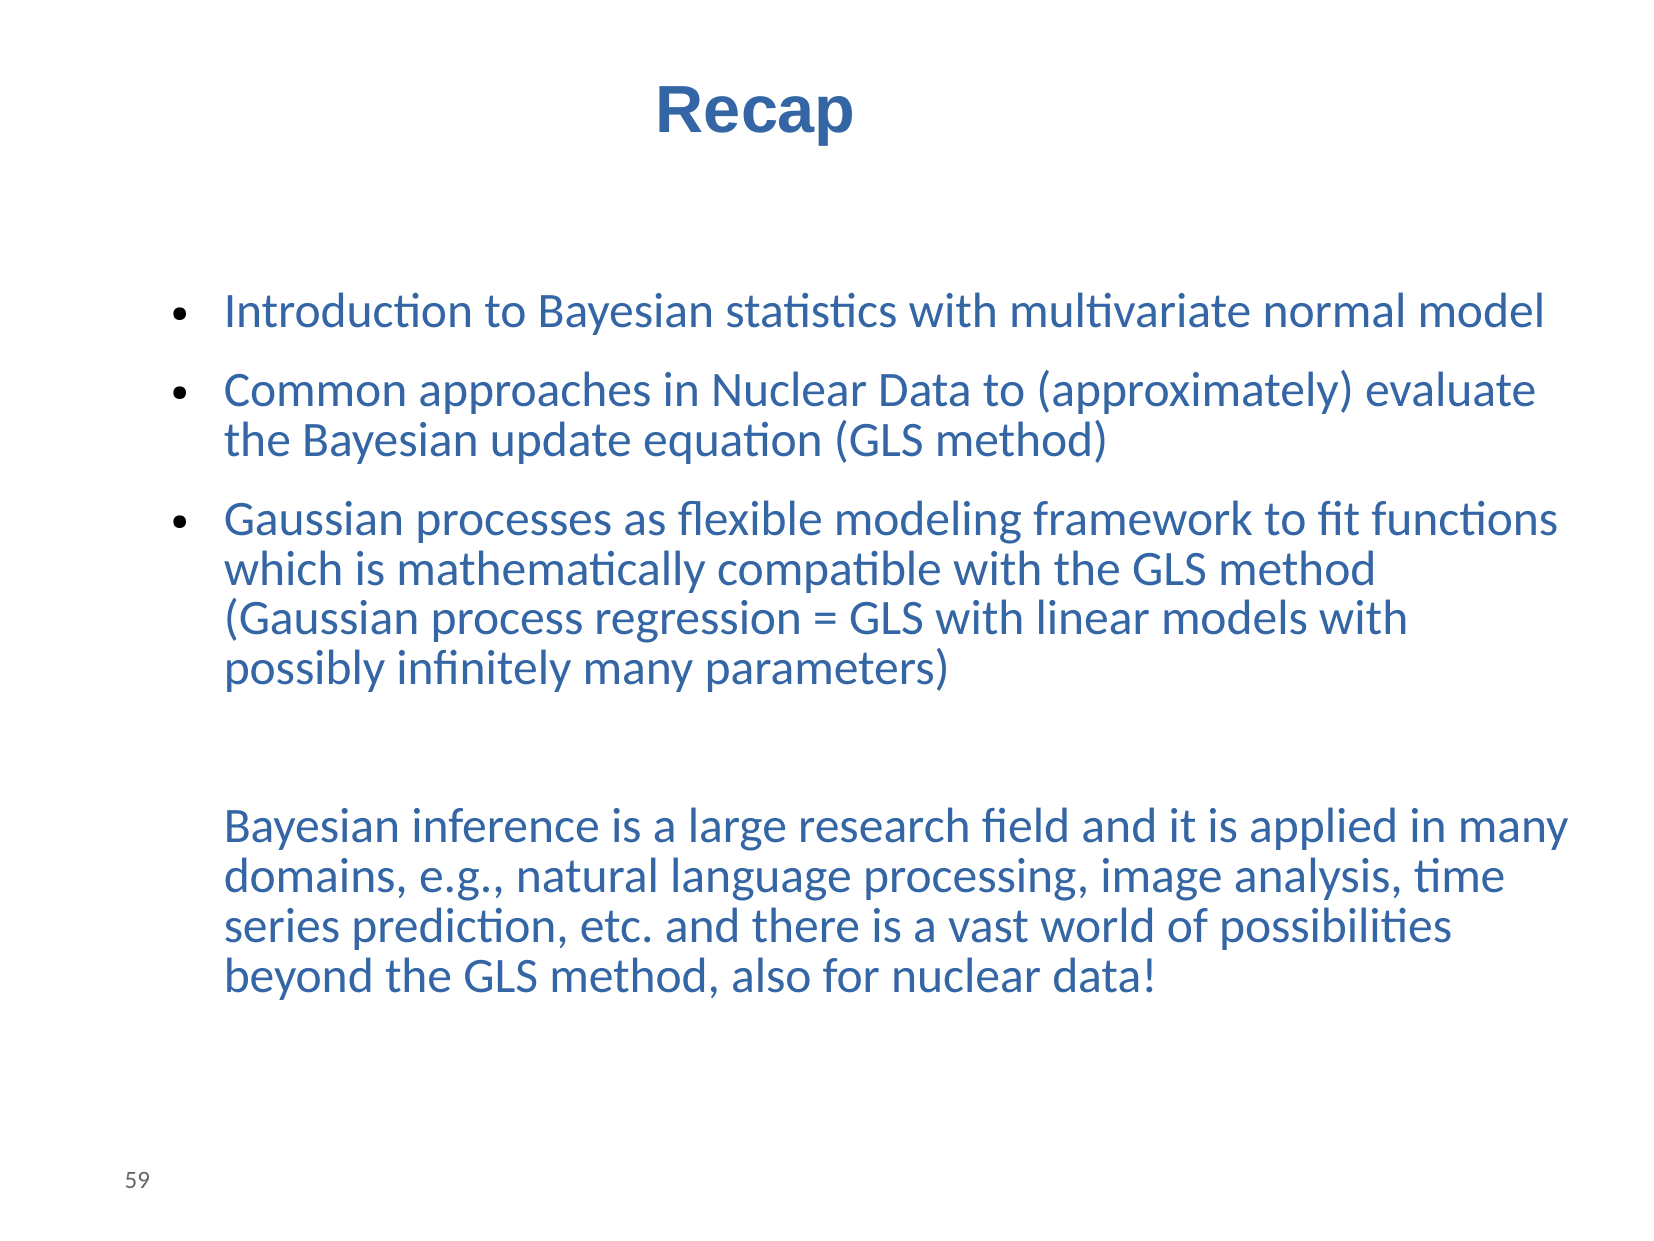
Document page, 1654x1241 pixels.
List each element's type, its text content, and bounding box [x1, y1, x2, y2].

list Introduction to Bayesian statistics with multivariate normal model Common approaches in Nuclear Data to (approximately) evaluate the Bayesian update equation (GLS method) Gaussian processes as flexible modeling framework to fit functions which is mathematically compatible with the GLS method (Gaussian process regression = GLS with linear models with possibly infinitely many parameters) Bayesian inference is a large research field and it is applied in many domains, e.g., natural language processing, image analysis, time series prediction, etc. and there is a vast world of possibilities beyond the GLS method, also for nuclear data! [153, 290, 1571, 1087]
title Recap [147, 5, 1365, 213]
